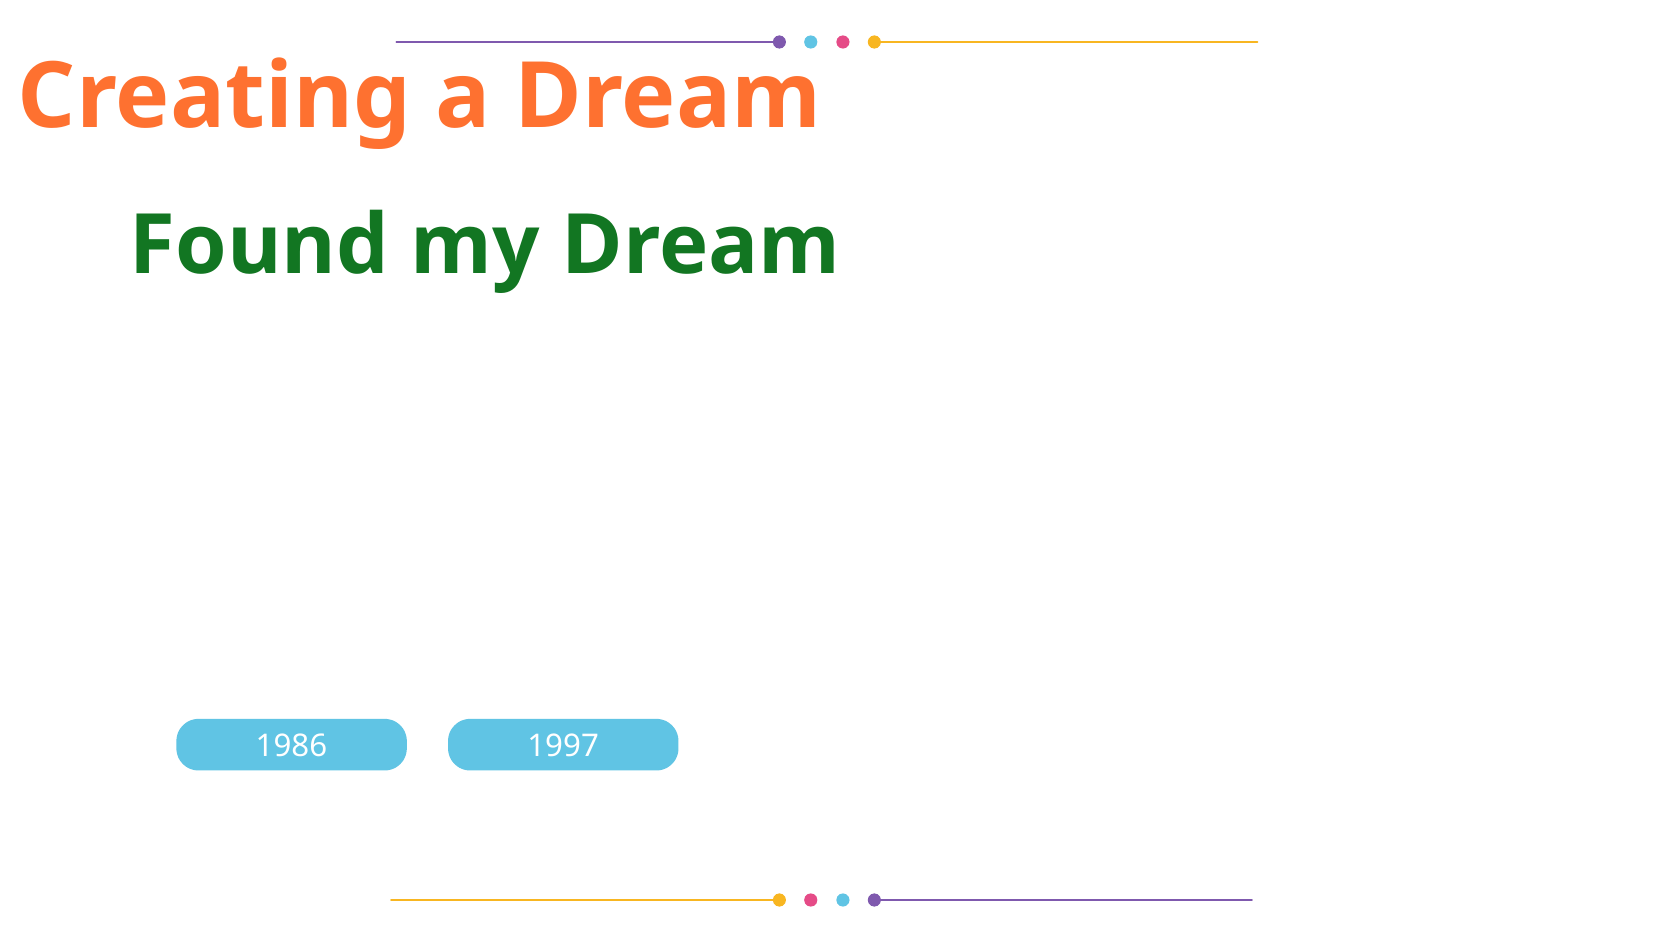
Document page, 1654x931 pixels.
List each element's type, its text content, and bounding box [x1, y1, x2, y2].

text_box 1997 [448, 718, 679, 771]
text_box 1986 [176, 718, 407, 771]
title Found my Dream [129, 0, 1595, 485]
title Creating a Dream [17, 7, 1022, 178]
